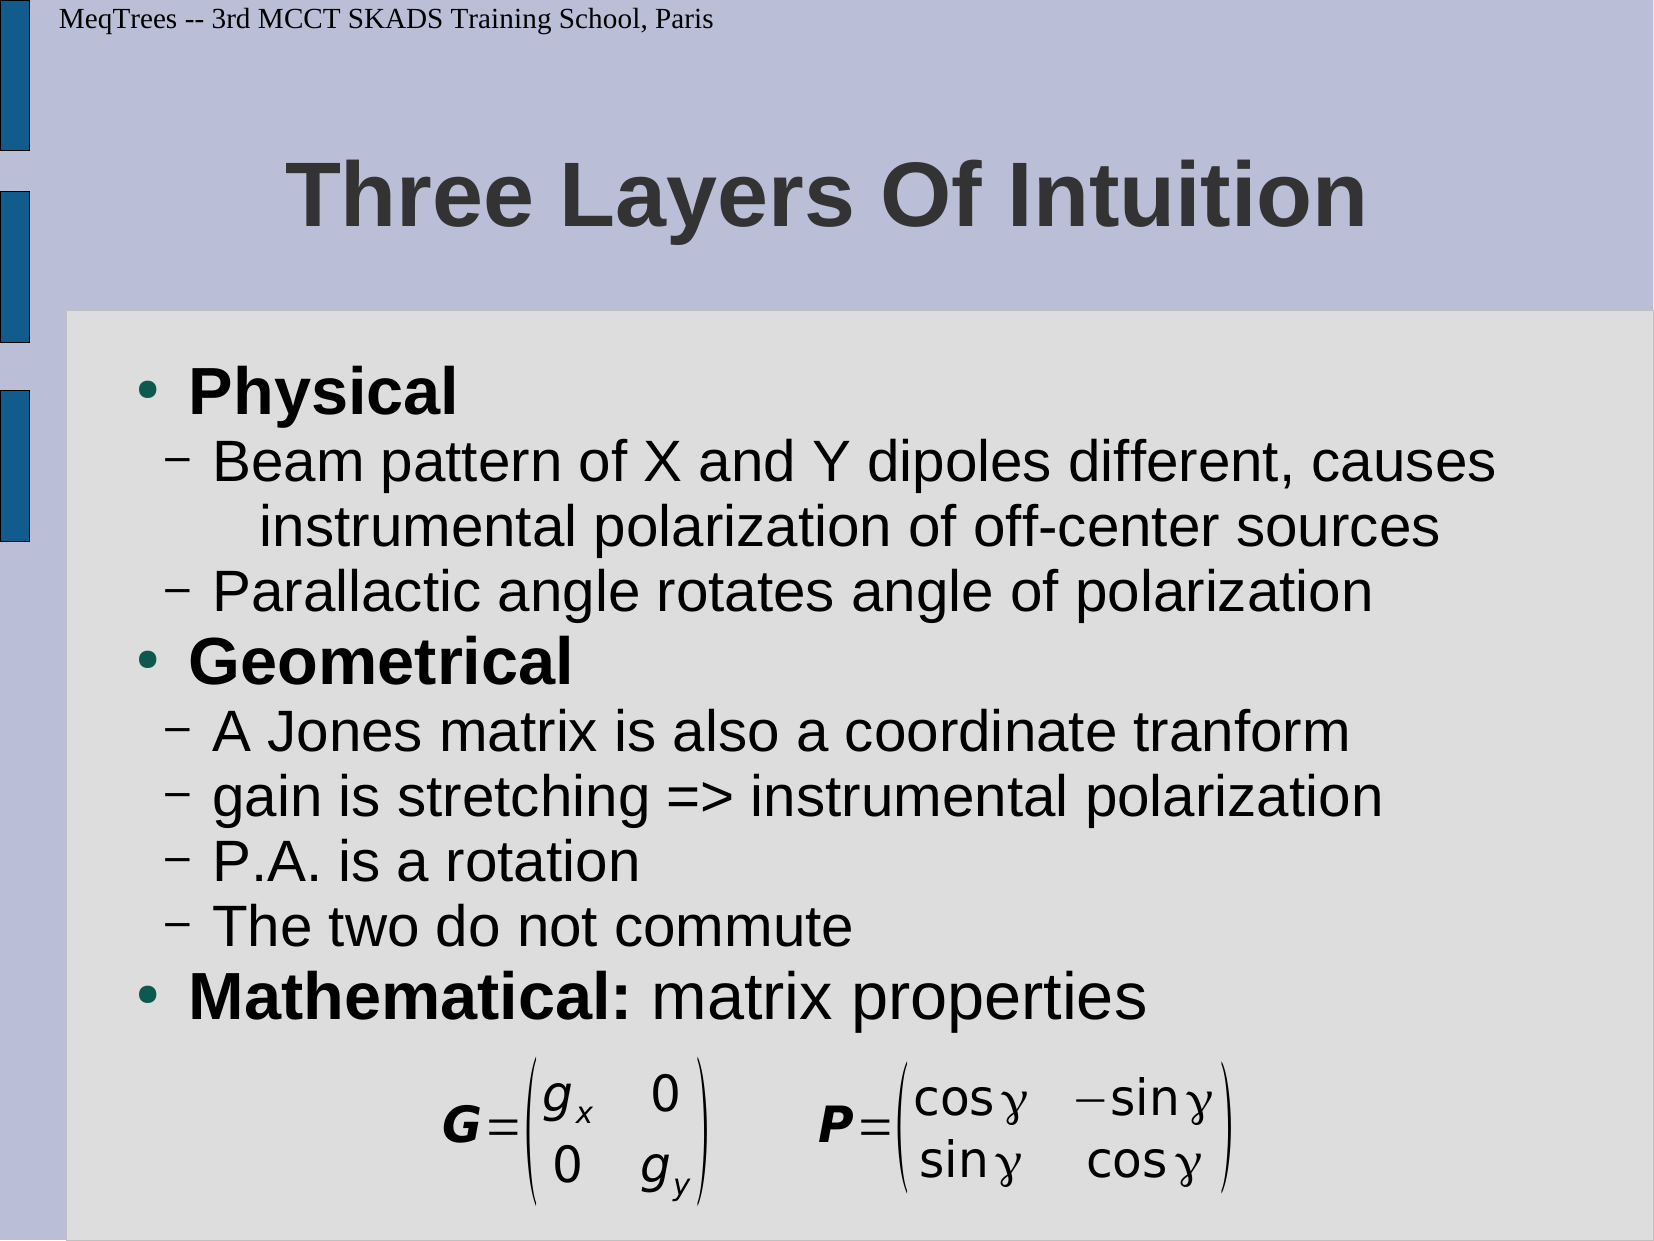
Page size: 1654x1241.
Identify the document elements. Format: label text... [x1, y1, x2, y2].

title Three Layers Of Intuition [121, 91, 1534, 299]
list Physical Beam pattern of X and Y dipoles different, causes instrumental polarization of off-center sources Parallactic angle rotates angle of polarization Geometrical A Jones matrix is also a coordinate tranform gain is stretching => instrumental polarization P.A. is a rotation The two do not commute Mathematical: matrix properties [118, 354, 1531, 1034]
chart [436, 1053, 1241, 1241]
